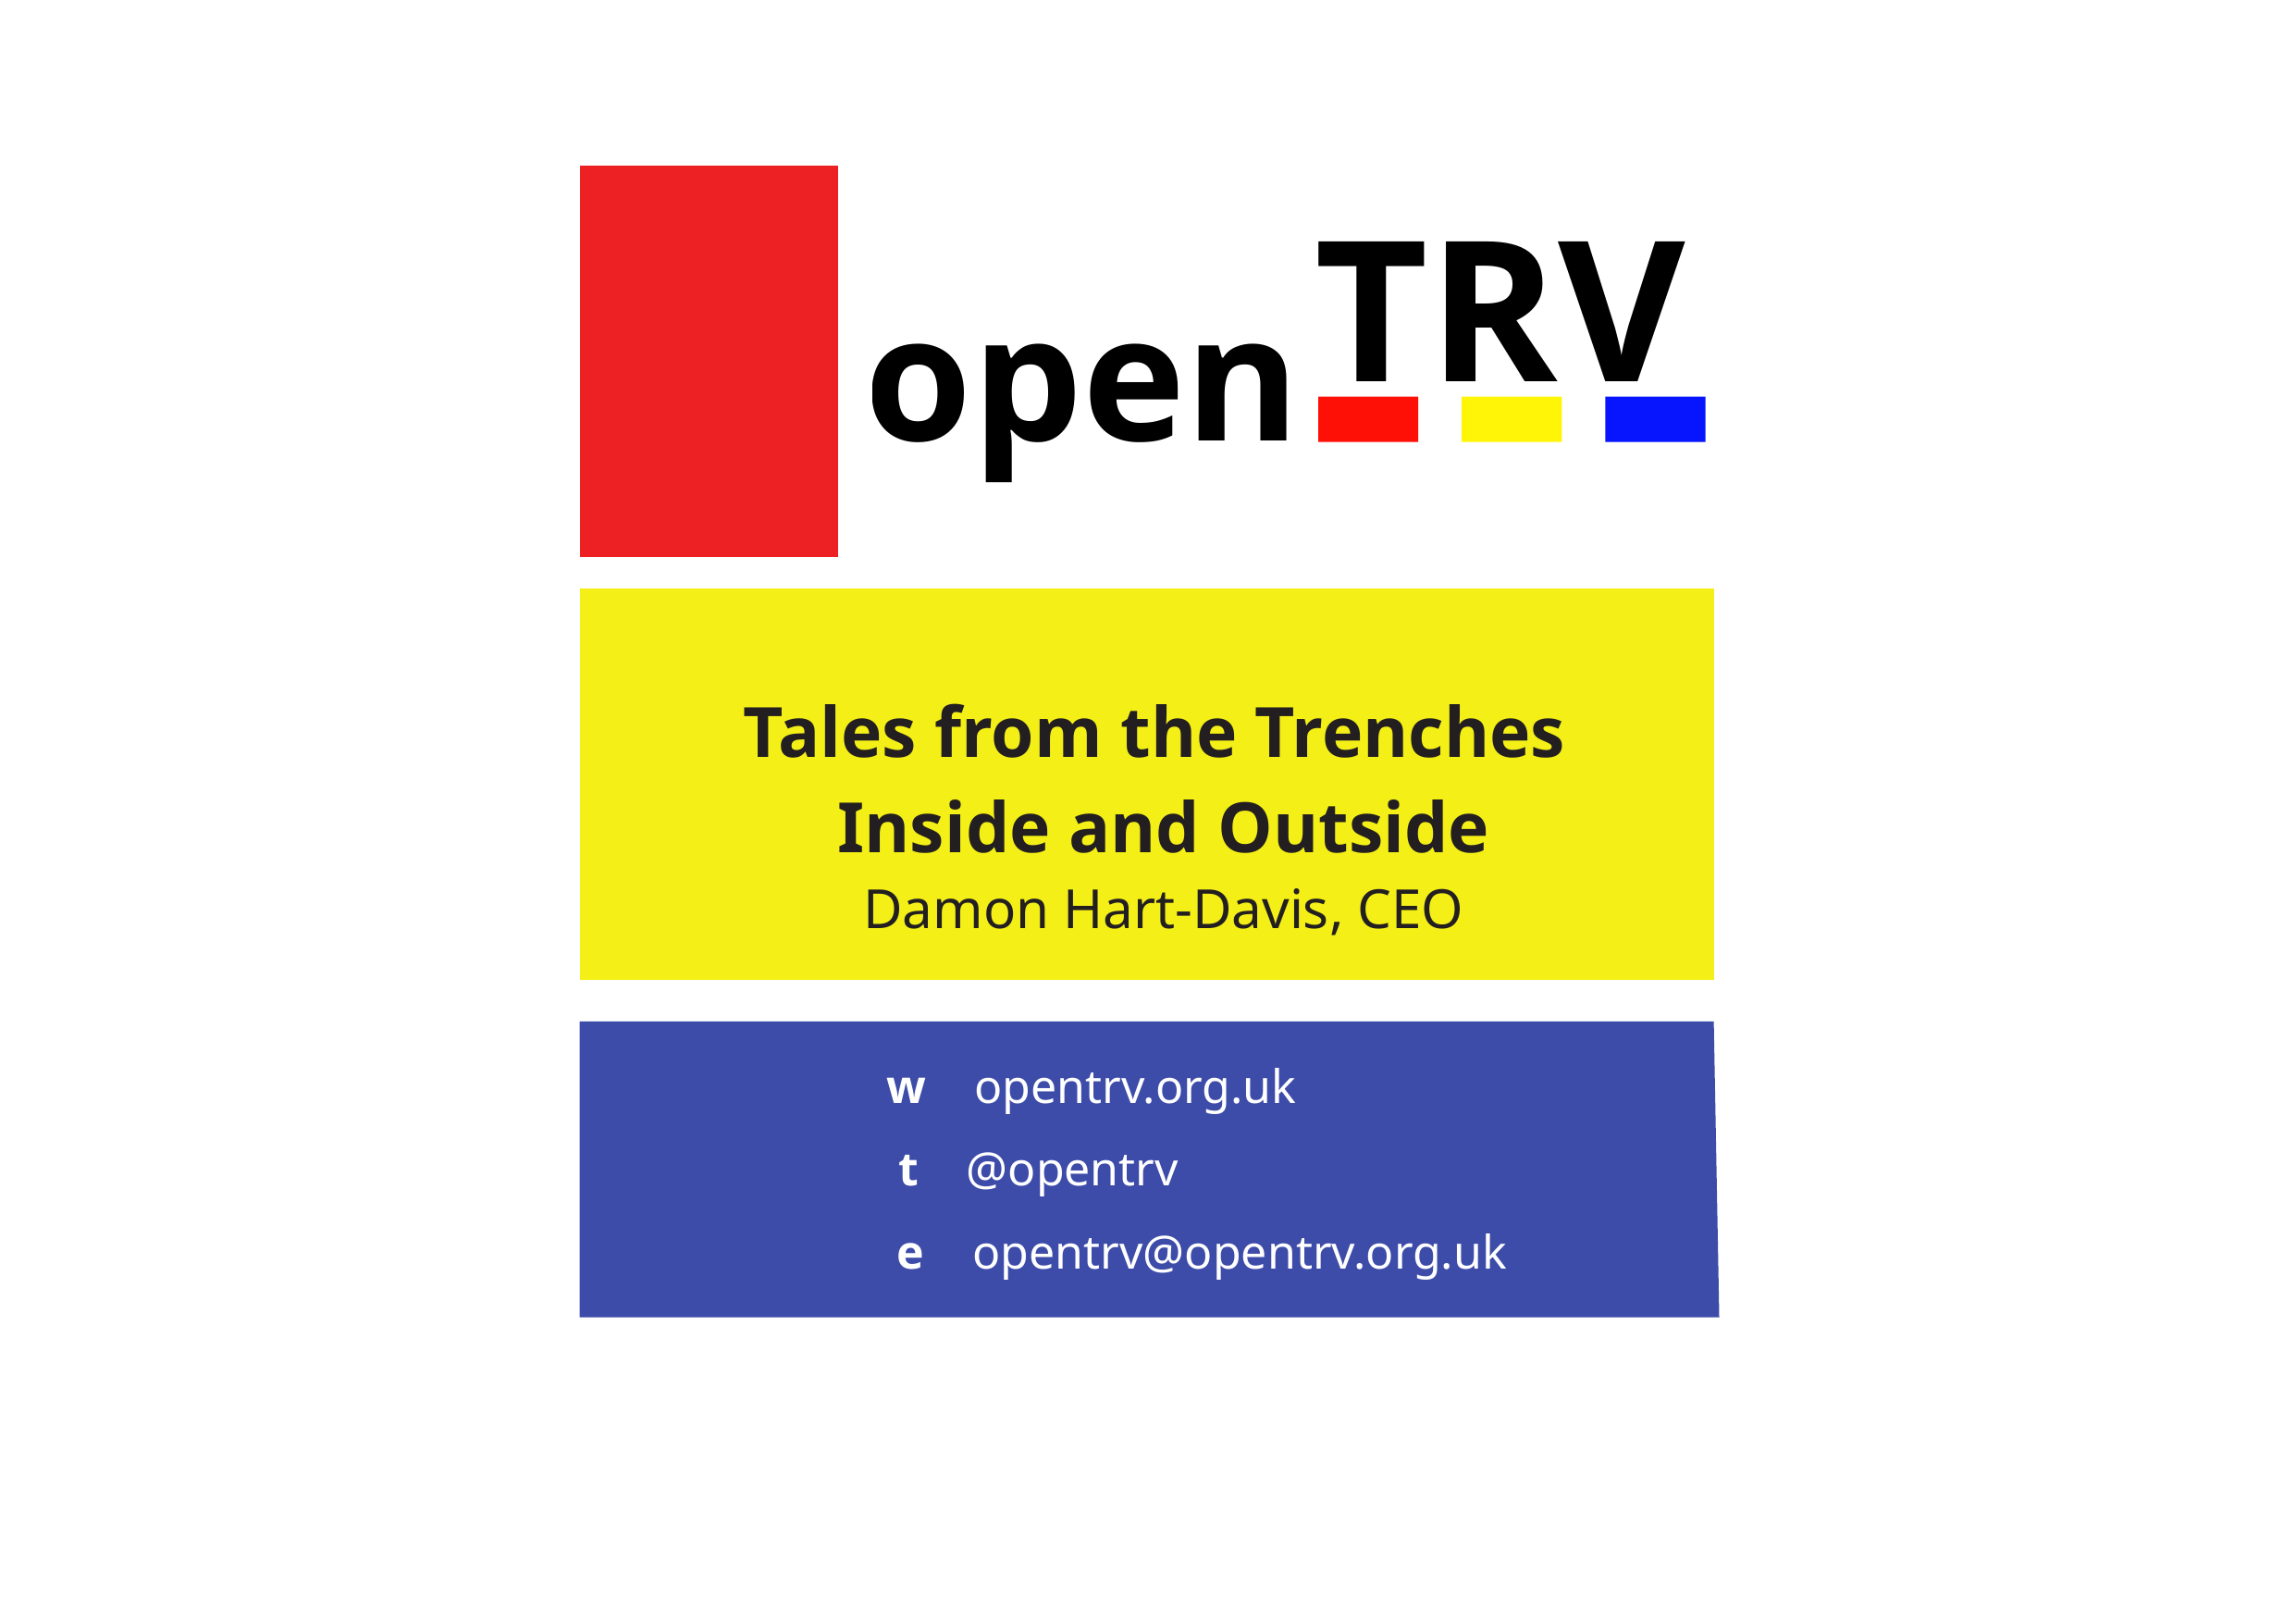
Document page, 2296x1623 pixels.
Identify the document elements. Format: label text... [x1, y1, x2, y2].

picture [872, 234, 1706, 485]
text_box [580, 166, 838, 557]
text_box Damon Hart-Davis, CEO [863, 871, 1538, 938]
text_box Tales from the Trenches Inside and Outside [743, 683, 1714, 846]
text_box t @opentrv [898, 1135, 1206, 1193]
text_box [579, 1021, 1720, 1318]
text_box [580, 588, 1714, 980]
text_box e opentrv@opentrv.org.uk [896, 1219, 1553, 1276]
text_box w opentrv.org.uk [886, 1053, 1327, 1110]
